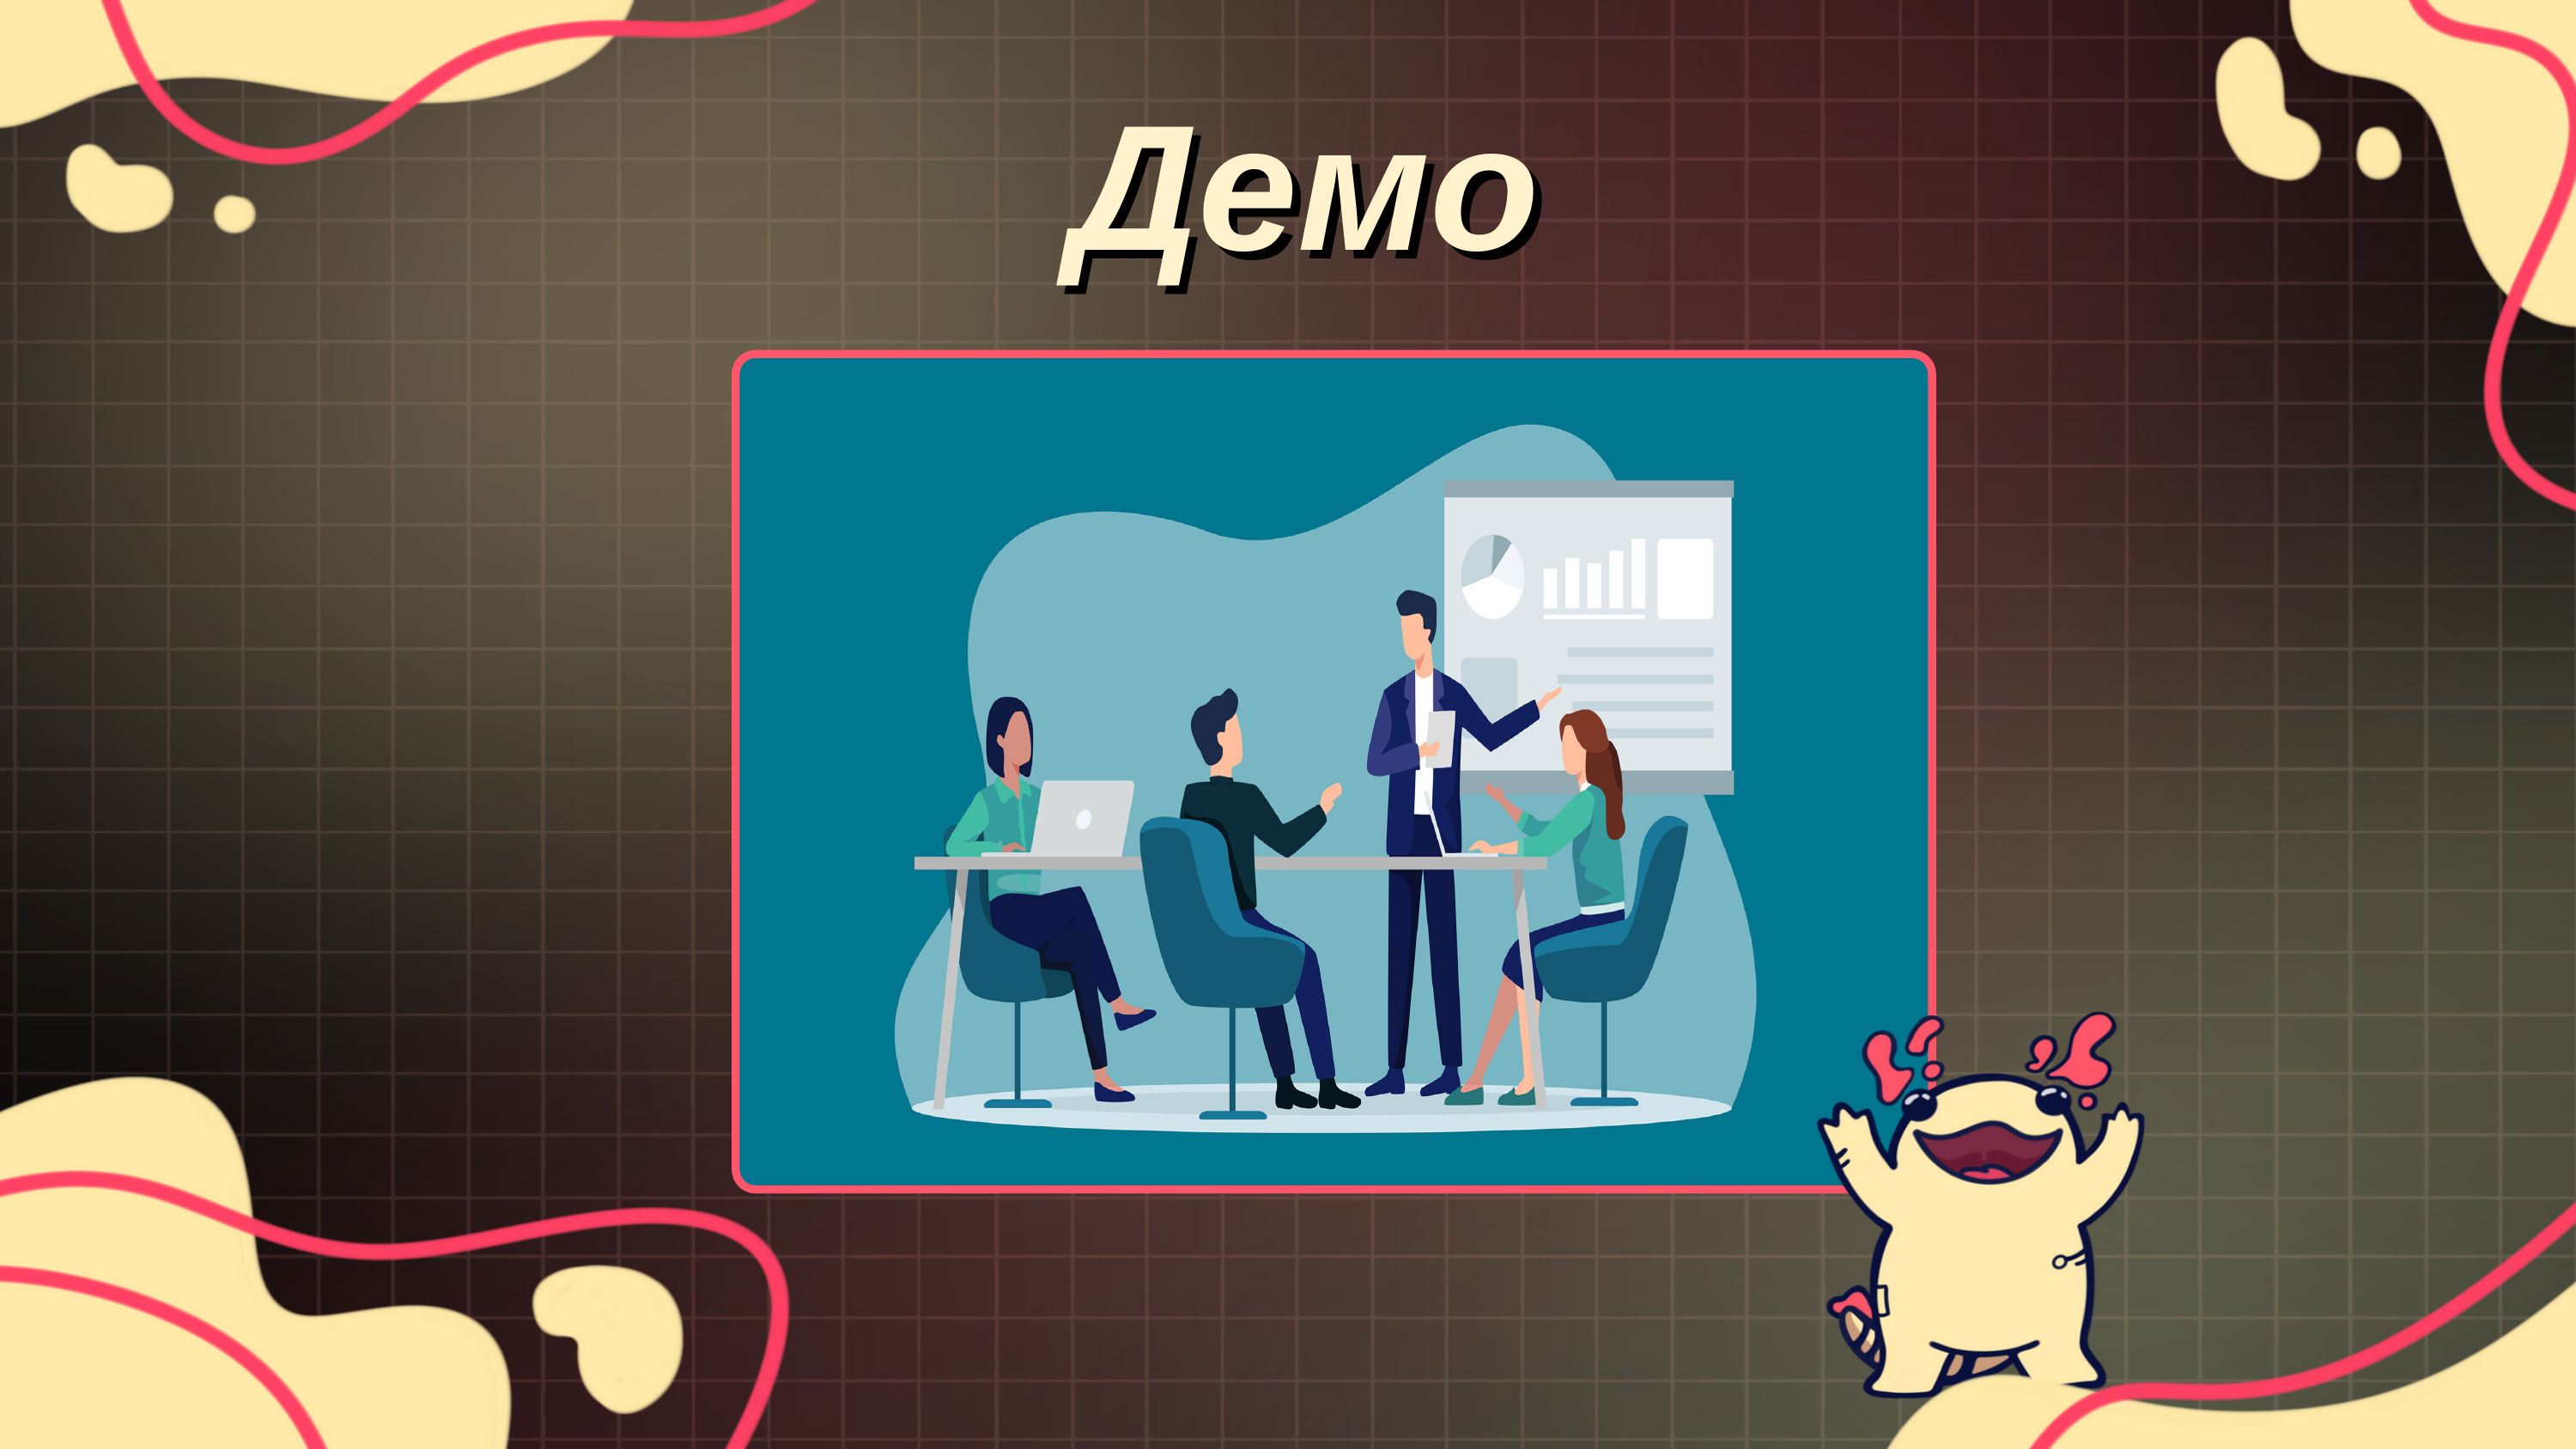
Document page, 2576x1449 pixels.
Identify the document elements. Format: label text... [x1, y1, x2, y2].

text_box Демо [1121, 156, 1163, 228]
text_box Демо [958, 96, 1680, 287]
text_box [0, 0, 2576, 1449]
text_box Демо [1087, 258, 1166, 287]
